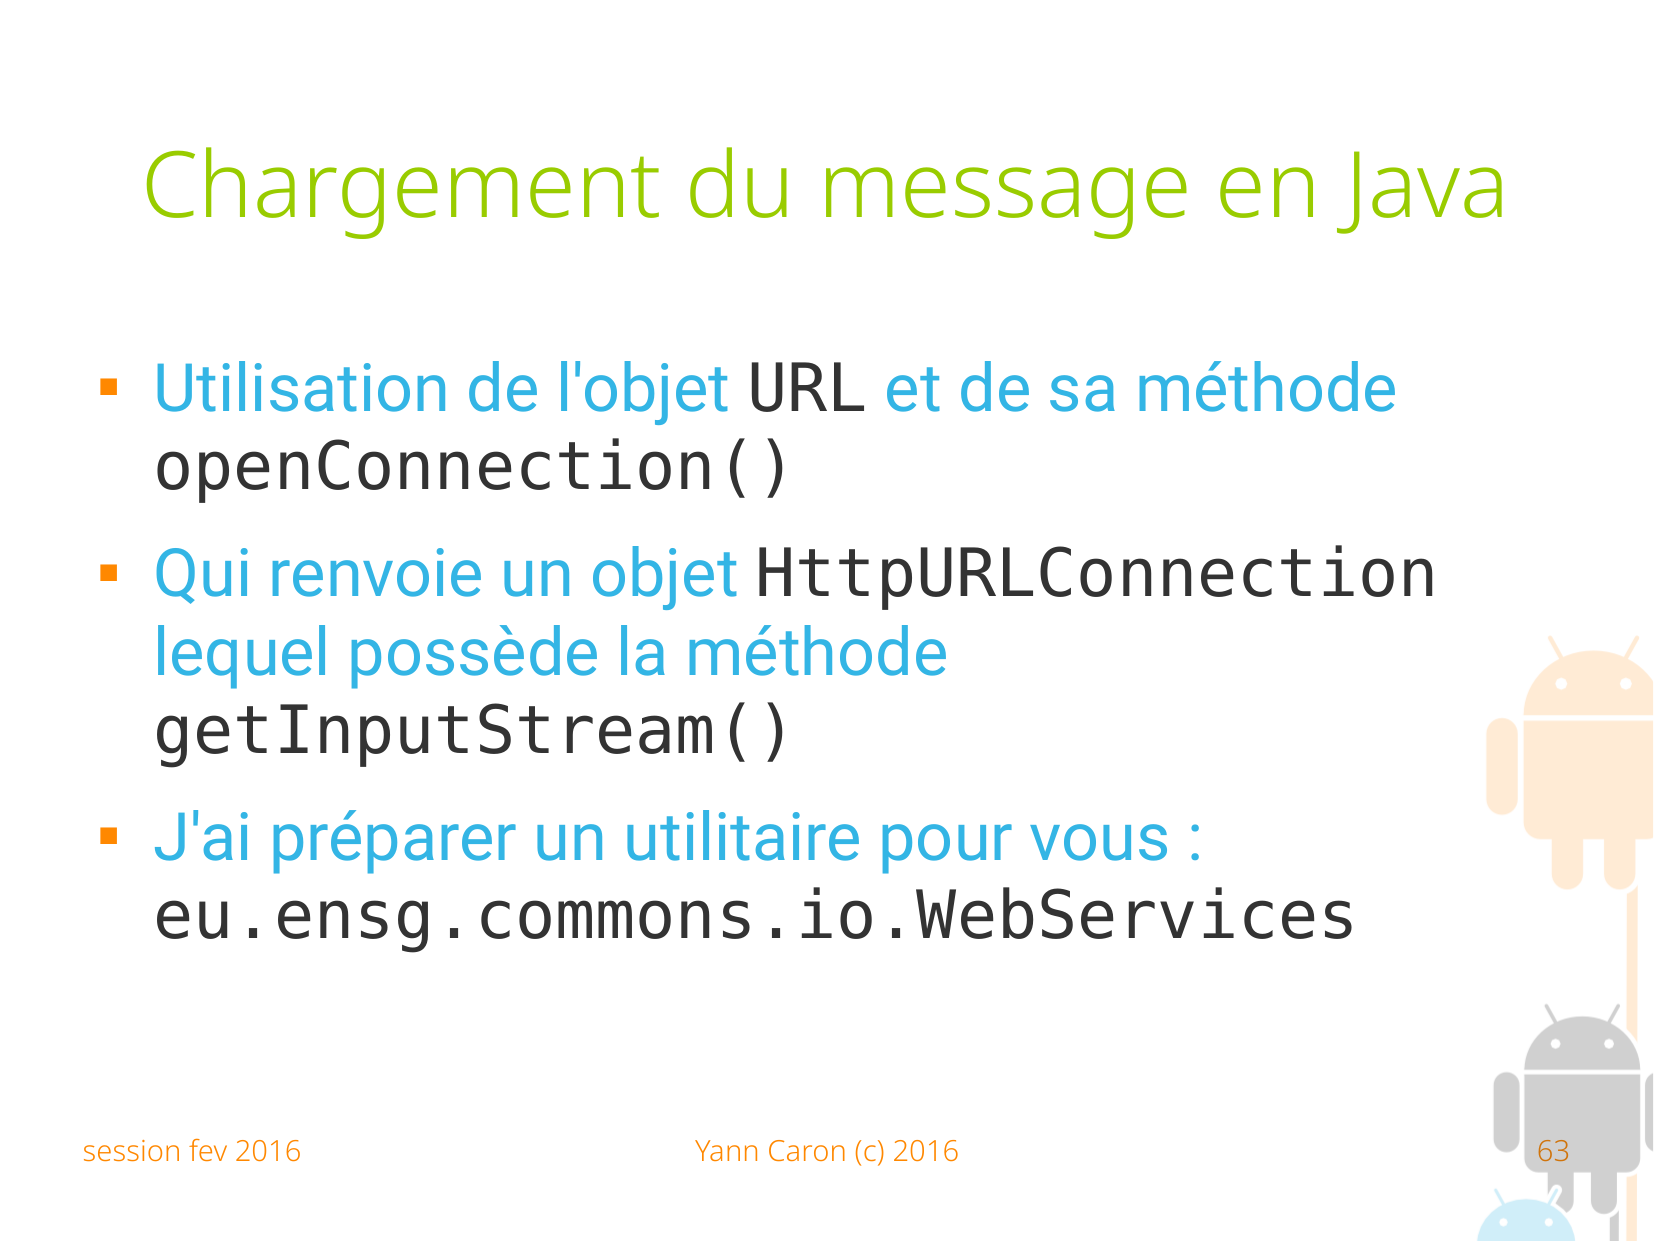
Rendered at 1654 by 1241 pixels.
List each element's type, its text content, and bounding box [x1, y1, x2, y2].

picture [240, 423, 1654, 1241]
list Utilisation de l'objet URL et de sa méthode openConnection() Qui renvoie un objet HttpURLConnection lequel possède la méthode getInputStream() J'ai préparer un utilitaire pour vous : eu.ensg.commons.io.WebServices [82, 349, 1571, 1069]
title Chargement du message en Java [82, 78, 1571, 287]
